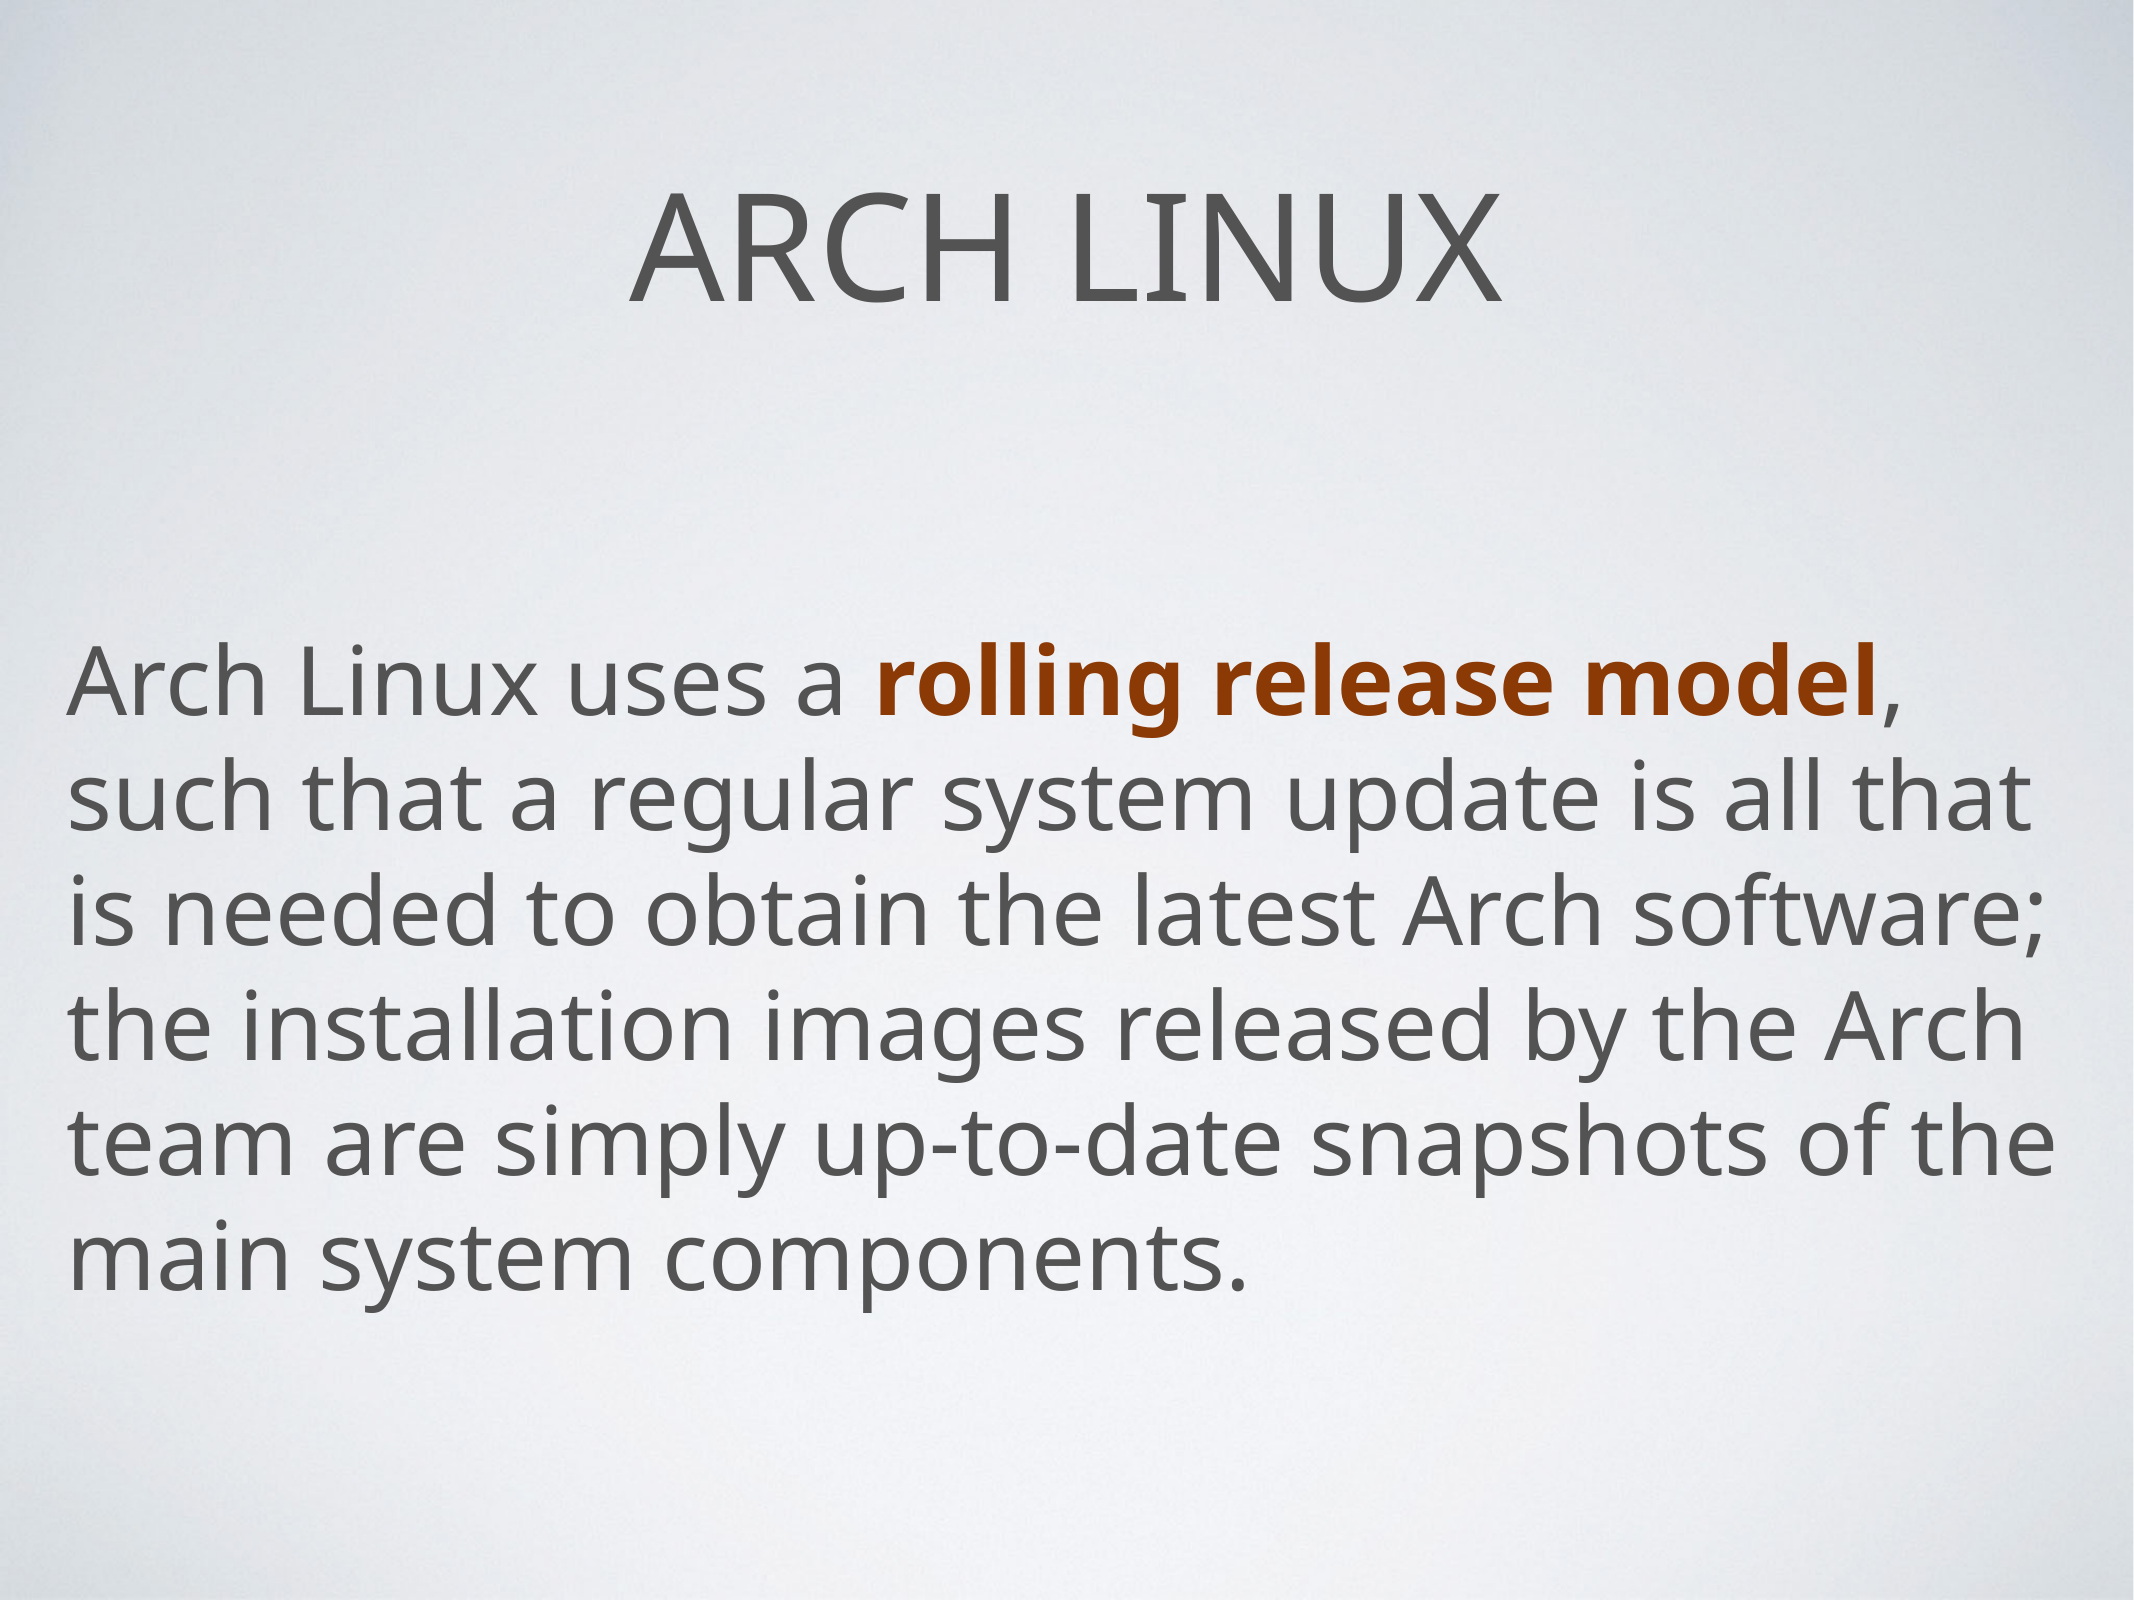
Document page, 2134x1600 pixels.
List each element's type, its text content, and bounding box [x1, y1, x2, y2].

list Arch Linux uses a rolling release model, such that a regular system update is all that is needed to obtain the latest Arch software; the installation images released by the Arch team are simply up-to-date snapshots of the main system components. [58, 447, 2075, 1482]
picture [0, 0, 2134, 1600]
title Arch Linux [58, 41, 2075, 442]
